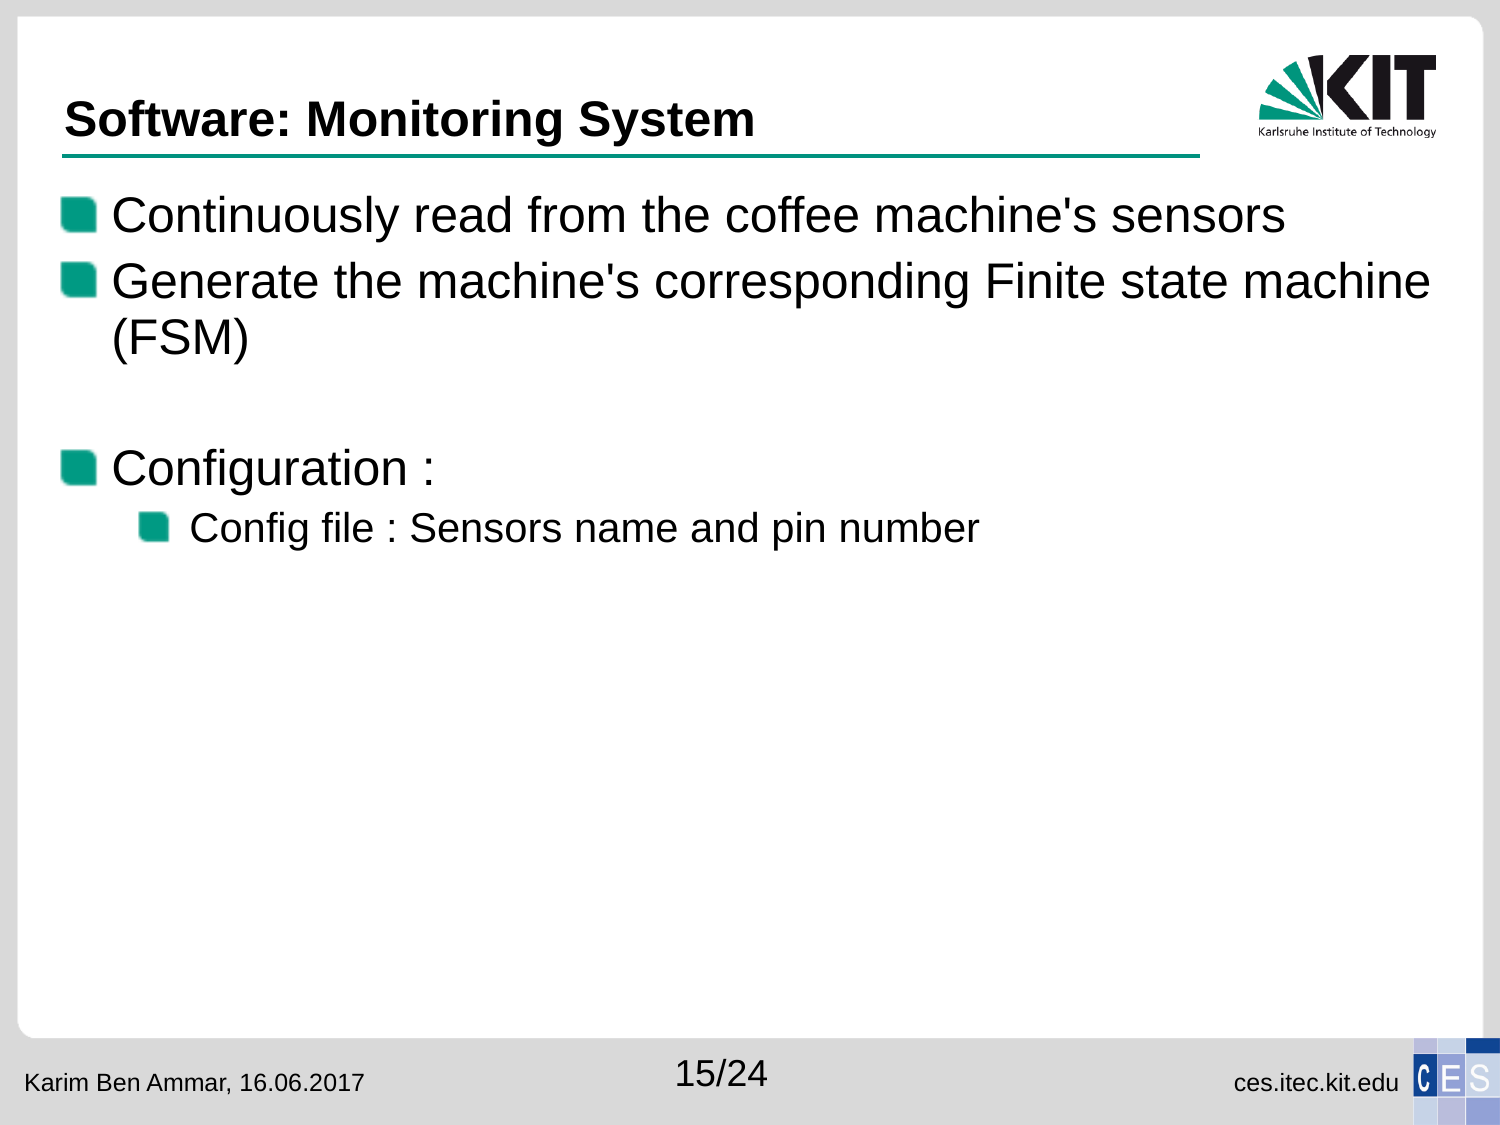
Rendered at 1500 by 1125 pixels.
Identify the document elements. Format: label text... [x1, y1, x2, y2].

text_box Continuously read from the coffee machine's sensors Generate the machine's corresponding Finite state machine (FSM) Configuration : Config file : Sensors name and pin number [45, 179, 1456, 1021]
text_box 15/24 [659, 1045, 783, 1117]
picture [0, 0, 1500, 1125]
title Software: Monitoring System [64, 54, 1198, 147]
